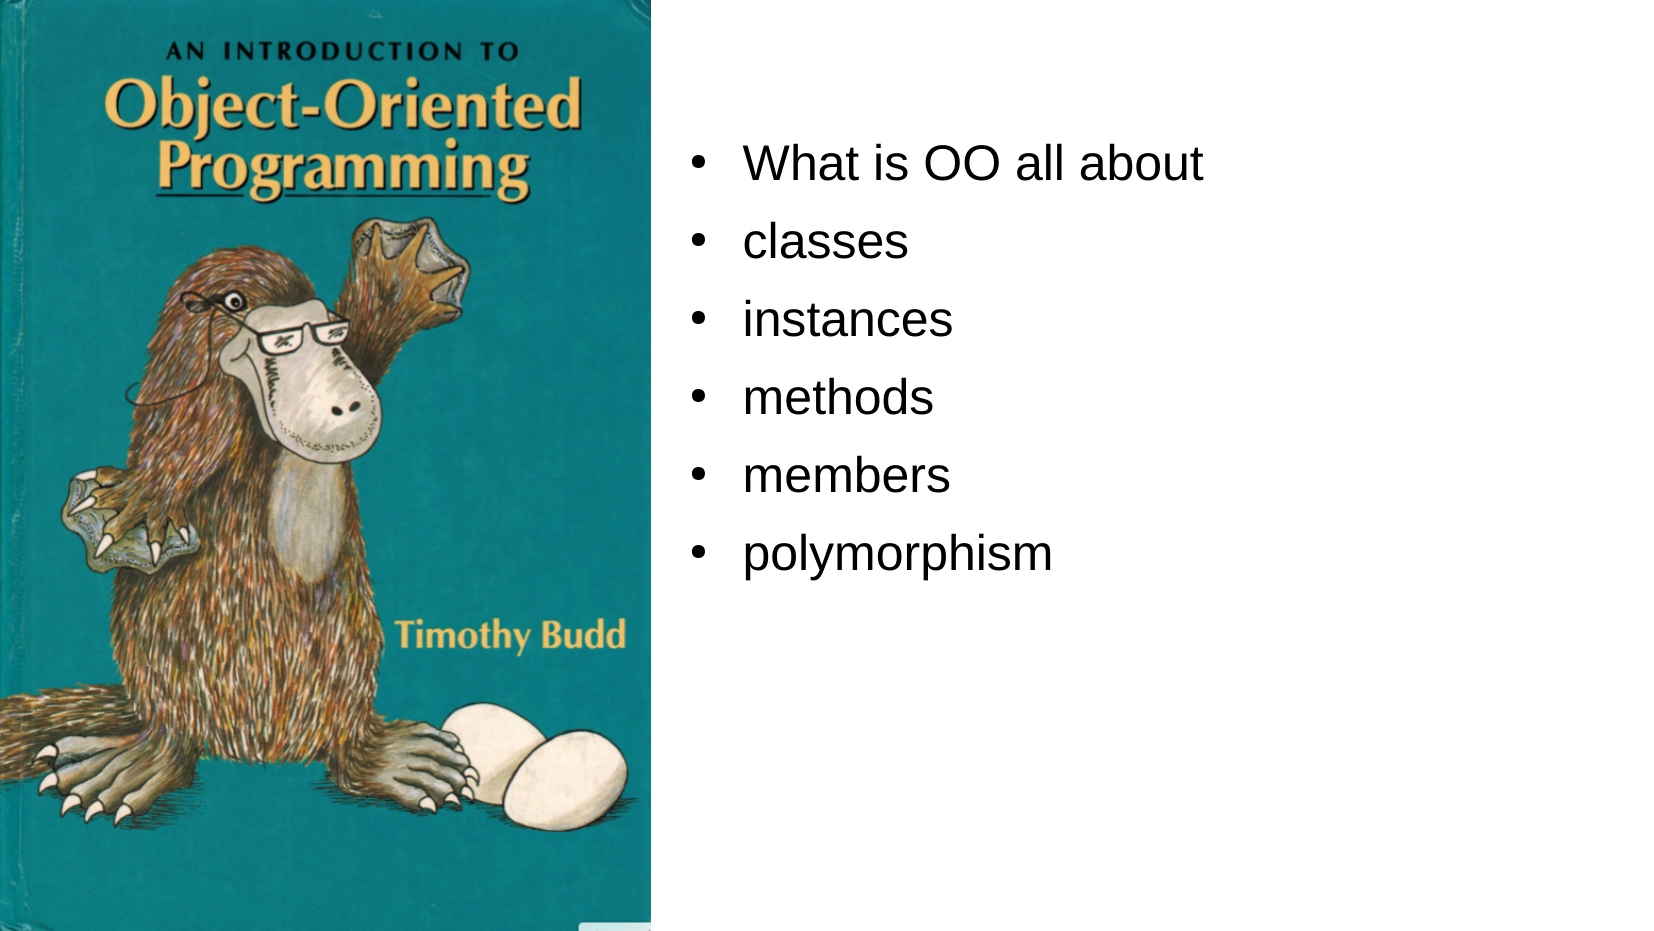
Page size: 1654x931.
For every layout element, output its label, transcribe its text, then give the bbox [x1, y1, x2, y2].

list What is OO all about classes instances methods members polymorphism [671, 135, 1441, 676]
picture [0, 0, 651, 931]
